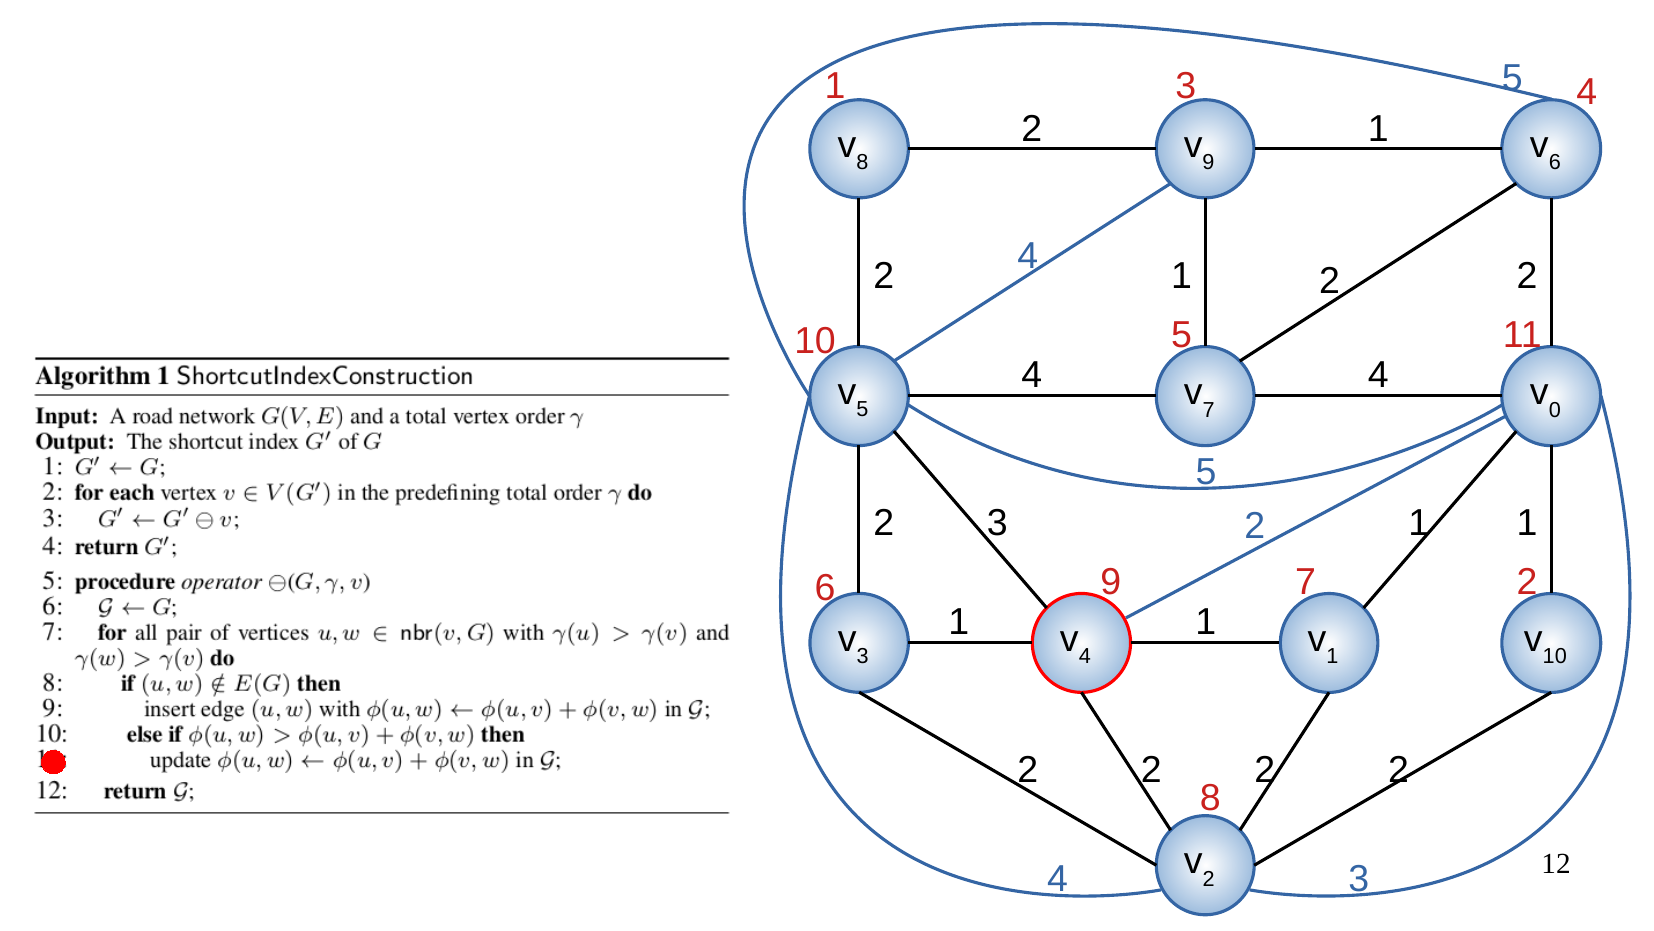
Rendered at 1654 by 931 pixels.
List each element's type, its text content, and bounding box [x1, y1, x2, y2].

text_box 2 [1501, 247, 1552, 306]
text_box 4 [1006, 346, 1058, 409]
text_box 4 [1032, 849, 1082, 912]
text_box 2 [1239, 740, 1290, 803]
text_box 1 [1180, 593, 1230, 656]
text_box 1 [809, 57, 859, 120]
text_box 5 [1487, 49, 1538, 112]
text_box 3 [1160, 57, 1210, 120]
picture [32, 354, 733, 817]
text_box [41, 750, 66, 774]
text_box 2 [1304, 251, 1354, 314]
text_box v4 [1032, 593, 1131, 693]
text_box 1 [933, 593, 983, 656]
text_box 9 [1085, 552, 1137, 615]
text_box v1 [1280, 593, 1378, 693]
text_box 2 [858, 247, 909, 310]
text_box 3 [1333, 849, 1384, 912]
text_box 5 [1180, 443, 1230, 505]
text_box v5 [809, 346, 909, 446]
text_box v2 [1156, 820, 1255, 915]
text_box 2 [1002, 740, 1052, 803]
text_box 6 [799, 558, 849, 621]
text_box 2 [1006, 99, 1058, 161]
text_box 2 [858, 494, 909, 557]
text_box 1 [1156, 247, 1206, 306]
text_box 2 [1126, 740, 1175, 803]
text_box 4 [1561, 63, 1611, 126]
text_box v3 [809, 593, 909, 693]
text_box 4 [1002, 226, 1052, 289]
text_box 2 [1229, 497, 1281, 559]
text_box 5 [1156, 306, 1206, 368]
text_box 1 [1393, 494, 1443, 557]
text_box v6 [1501, 99, 1601, 198]
text_box v0 [1501, 347, 1601, 446]
text_box 1 [1501, 494, 1552, 552]
text_box 4 [1353, 346, 1404, 409]
text_box v8 [809, 99, 909, 198]
text_box 7 [1280, 552, 1329, 615]
text_box 10 [779, 312, 865, 369]
text_box v9 [1156, 100, 1254, 198]
text_box 1 [1353, 99, 1404, 161]
text_box 2 [1373, 740, 1423, 803]
text_box 11 [1488, 306, 1562, 363]
text_box 2 [1501, 552, 1552, 615]
text_box v7 [1156, 346, 1255, 443]
text_box v10 [1501, 593, 1601, 693]
text_box 3 [972, 494, 1023, 557]
text_box 8 [1185, 769, 1237, 832]
